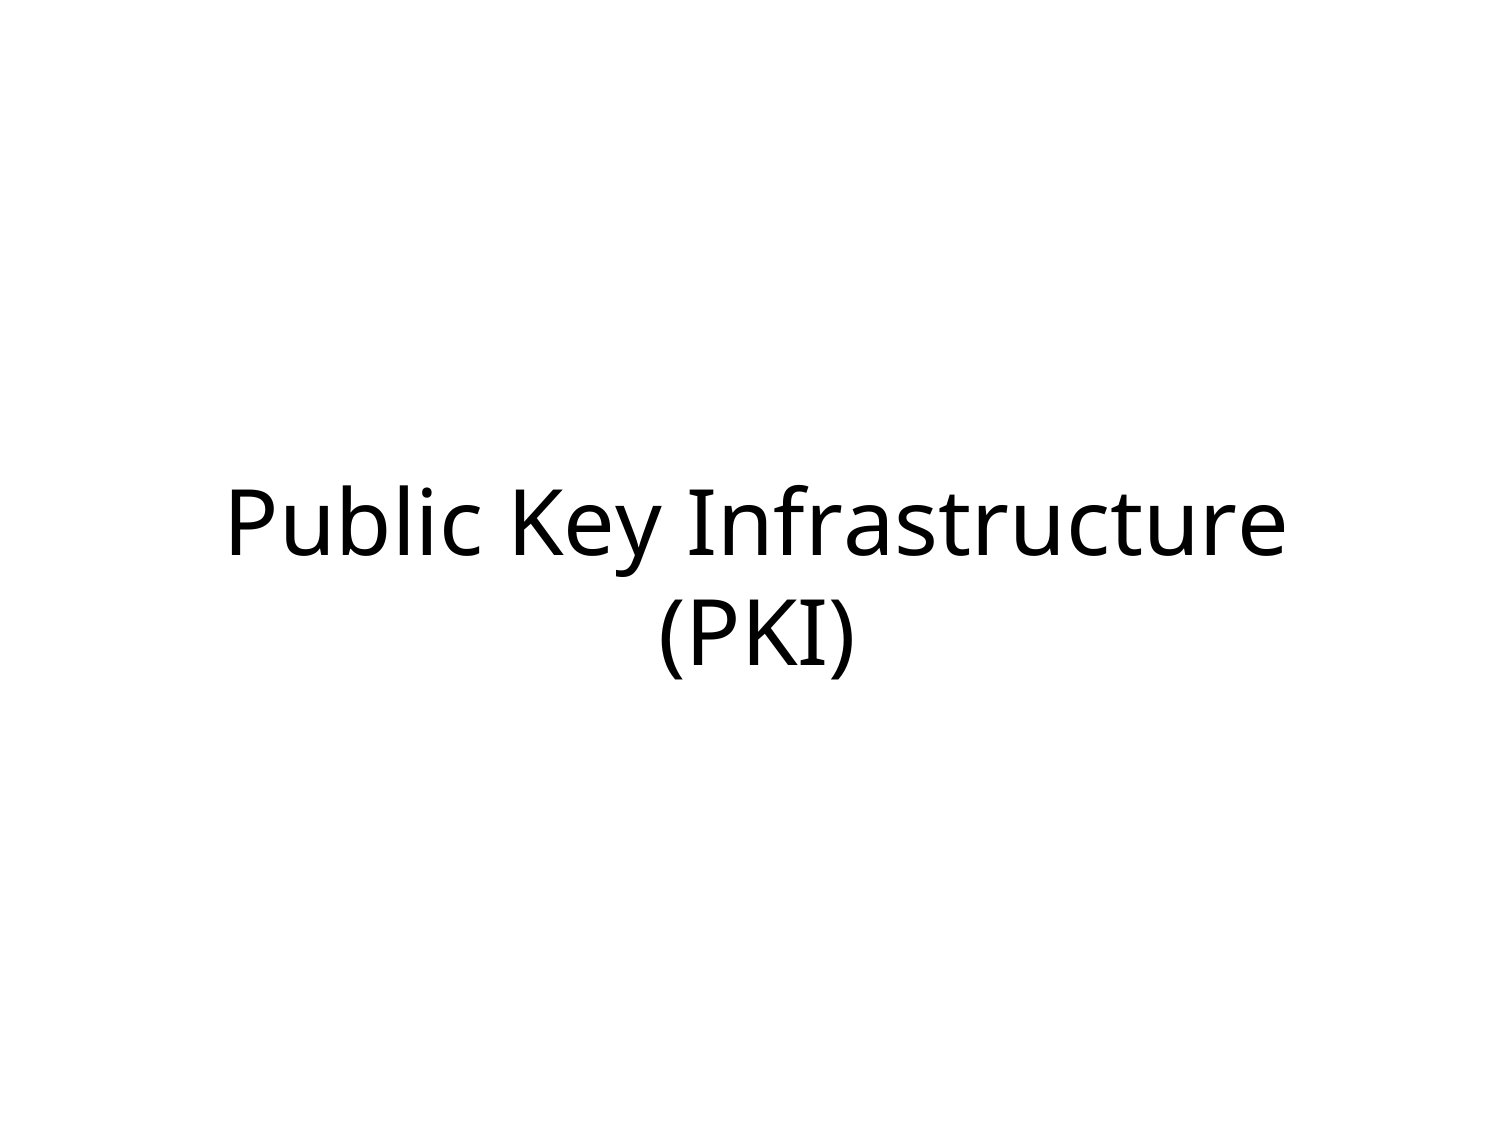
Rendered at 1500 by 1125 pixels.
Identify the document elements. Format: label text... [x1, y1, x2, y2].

title Public Key Infrastructure (PKI) [124, 484, 1391, 663]
